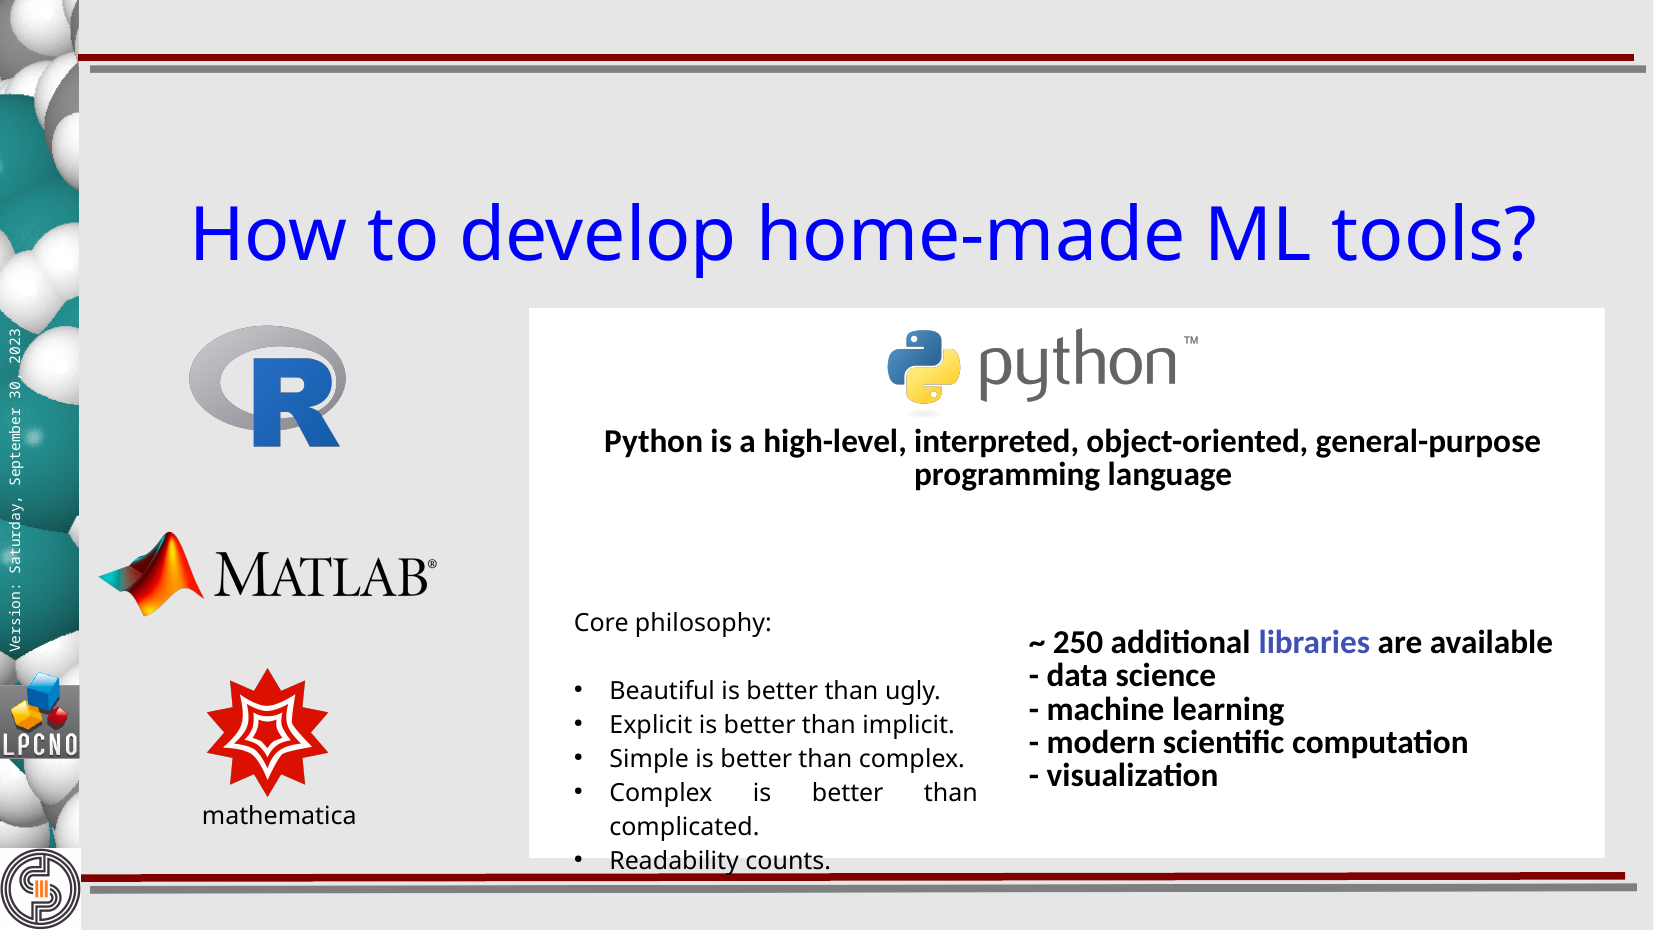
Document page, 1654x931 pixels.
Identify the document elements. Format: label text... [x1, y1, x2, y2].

text_box Core philosophy: Beautiful is better than ugly. Explicit is better than implicit. Simple is better than complex. Complex is better than complicated. Readability counts. [559, 597, 994, 803]
picture [0, 0, 81, 930]
text_box mathematica [187, 790, 349, 831]
text_box ~ 250 additional libraries are available - data science - machine learning - modern scientific computation - visualization [1014, 621, 1569, 803]
text_box [529, 383, 1605, 858]
picture [96, 477, 439, 790]
subtitle How to develop home-made ML tools? [82, 80, 1645, 383]
picture [189, 325, 346, 447]
picture [884, 326, 1201, 420]
text_box Python is a high-level, interpreted, object-oriented, general-purpose programming language [556, 420, 1590, 535]
